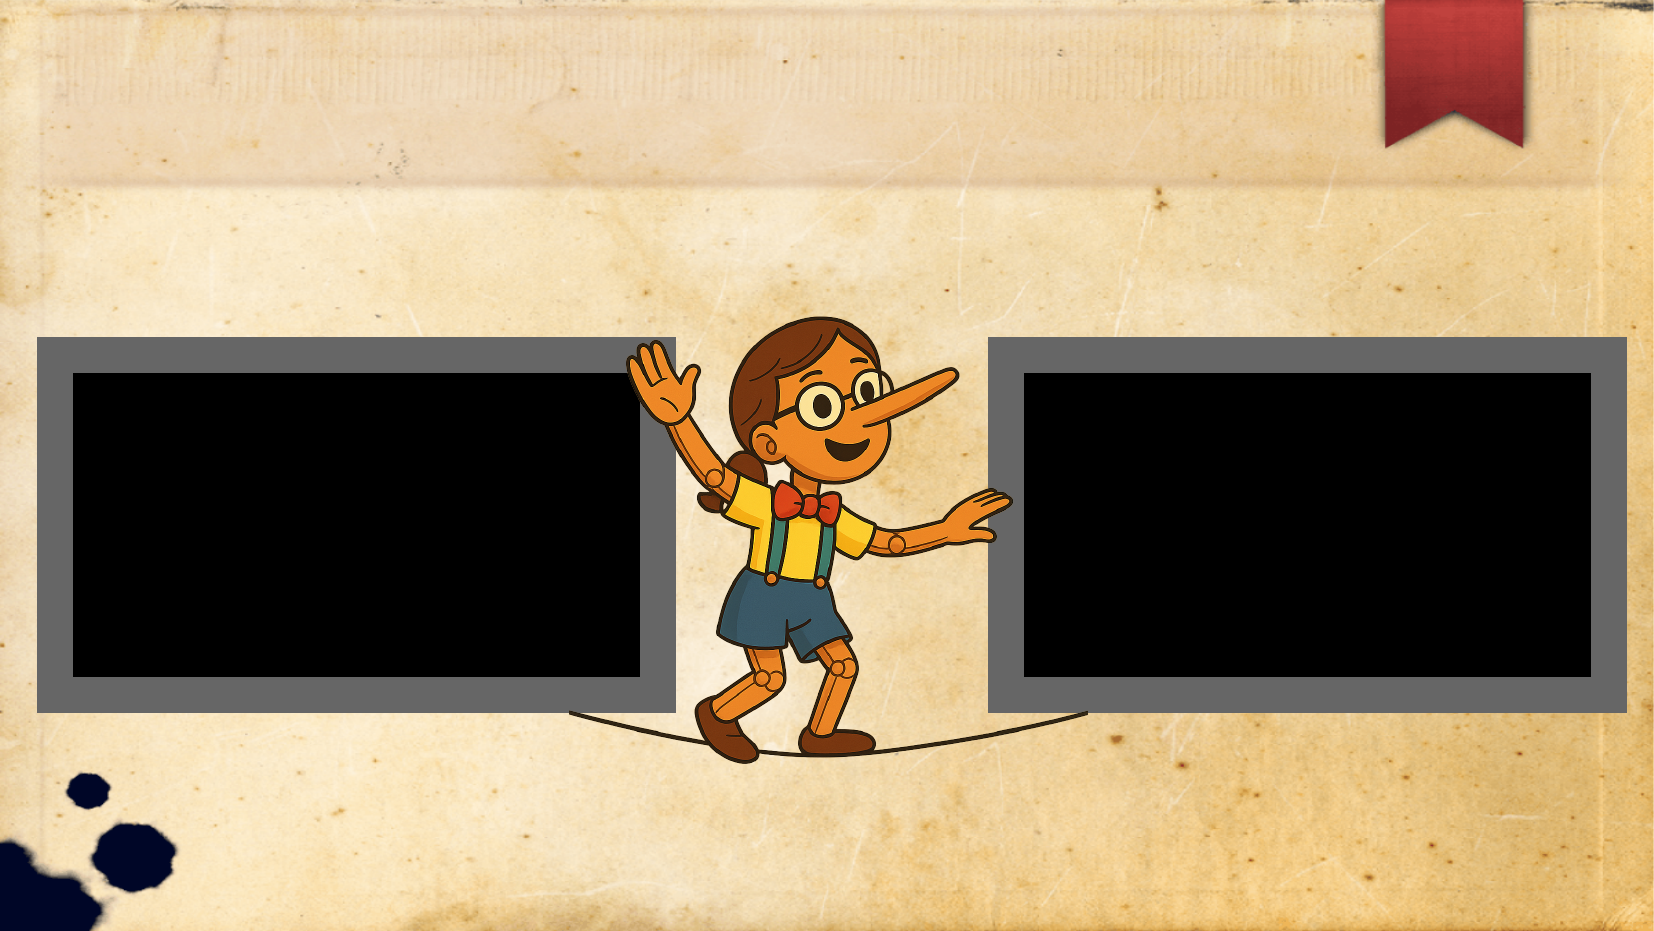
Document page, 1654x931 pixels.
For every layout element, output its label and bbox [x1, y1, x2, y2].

text_box [37, 337, 569, 713]
picture [0, 0, 1654, 931]
text_box [1088, 337, 1627, 713]
